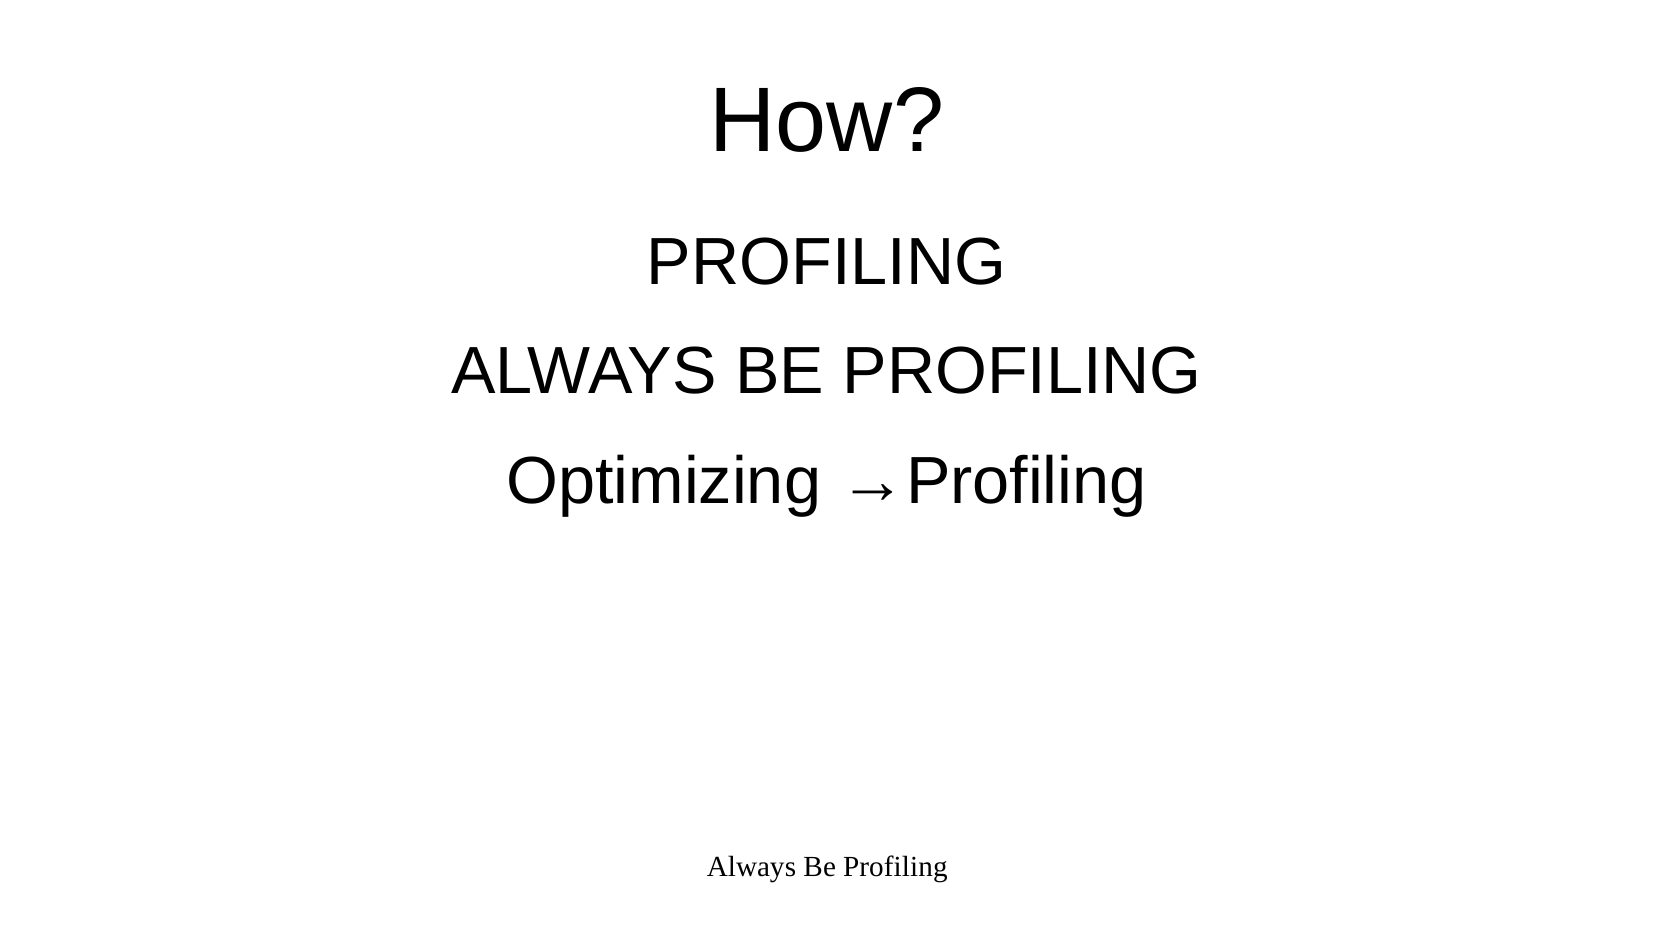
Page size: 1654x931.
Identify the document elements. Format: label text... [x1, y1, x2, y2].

list PROFILING ALWAYS BE PROFILING Optimizing →Profiling [82, 217, 1571, 758]
title How? [82, 37, 1571, 193]
text_box Always Be Profiling [565, 847, 1090, 912]
